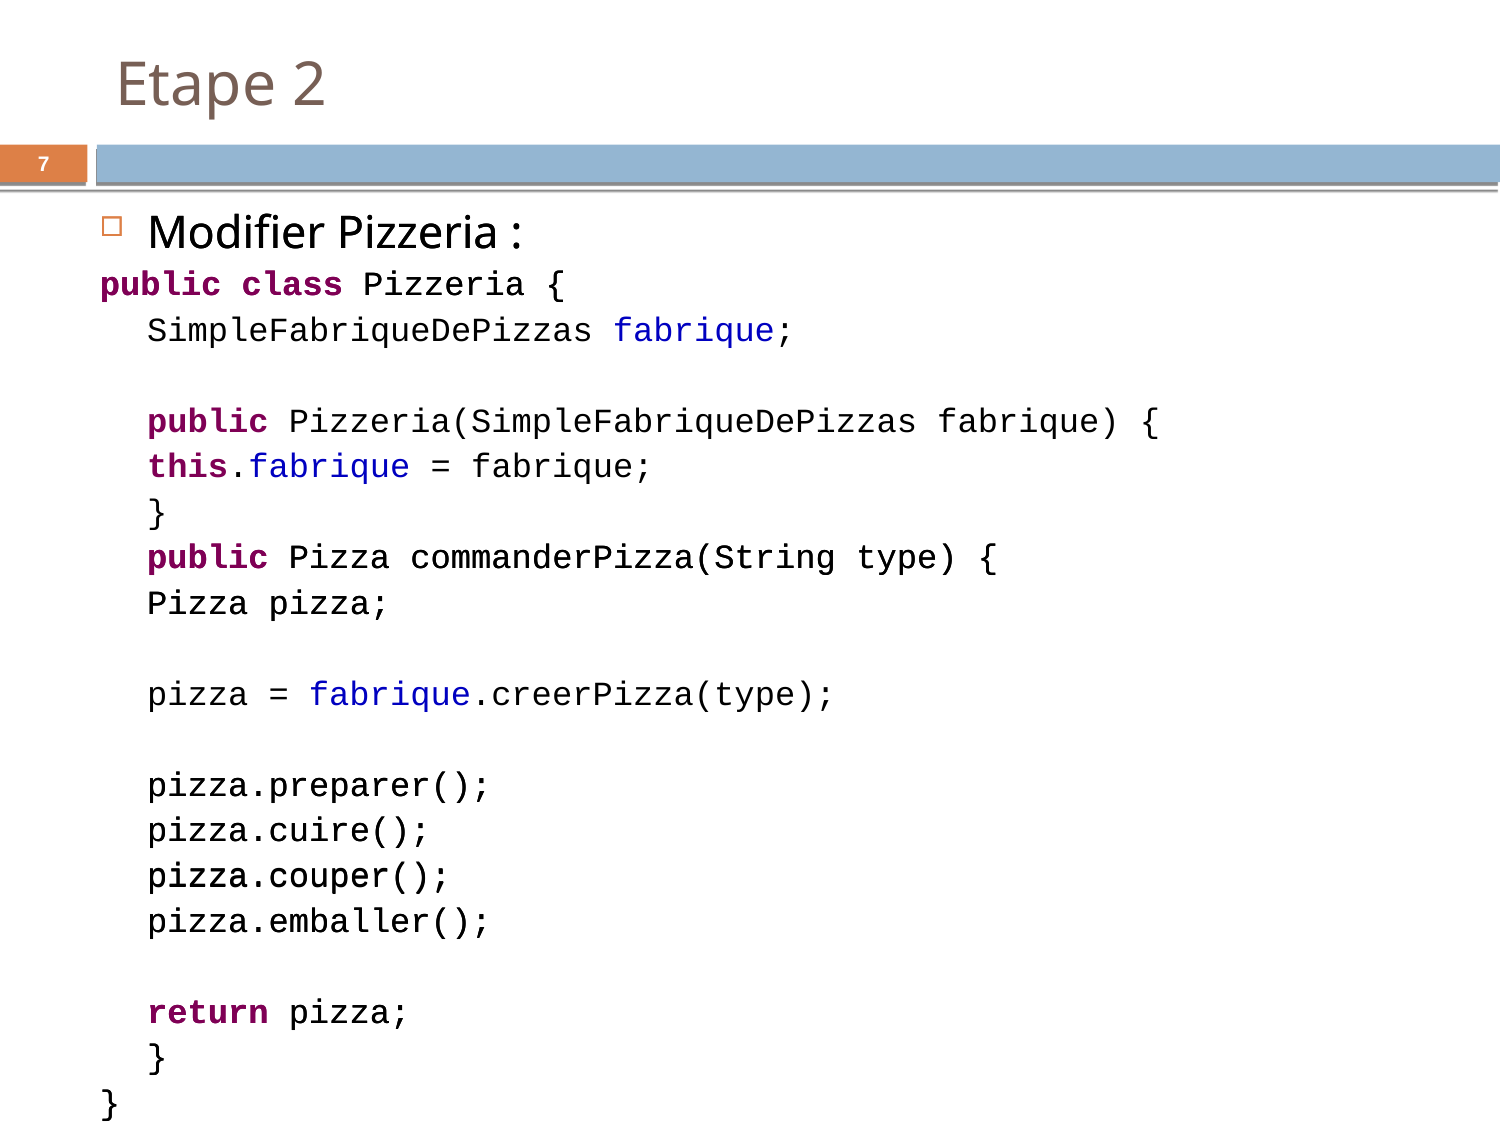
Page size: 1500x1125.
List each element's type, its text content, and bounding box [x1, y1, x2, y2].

text_box Modifier Pizzeria : public class Pizzeria { SimpleFabriqueDePizzas fabrique; public Pizzeria(SimpleFabriqueDePizzas fabrique) { this.fabrique = fabrique; } public Pizza commanderPizza(String type) { Pizza pizza; pizza = fabrique.creerPizza(type); pizza.preparer(); pizza.cuire(); pizza.couper(); pizza.emballer(); return pizza; } } [85, 206, 1435, 1125]
slide_number <numéro> [0, 143, 88, 184]
title Etape 2 [100, 37, 1438, 126]
